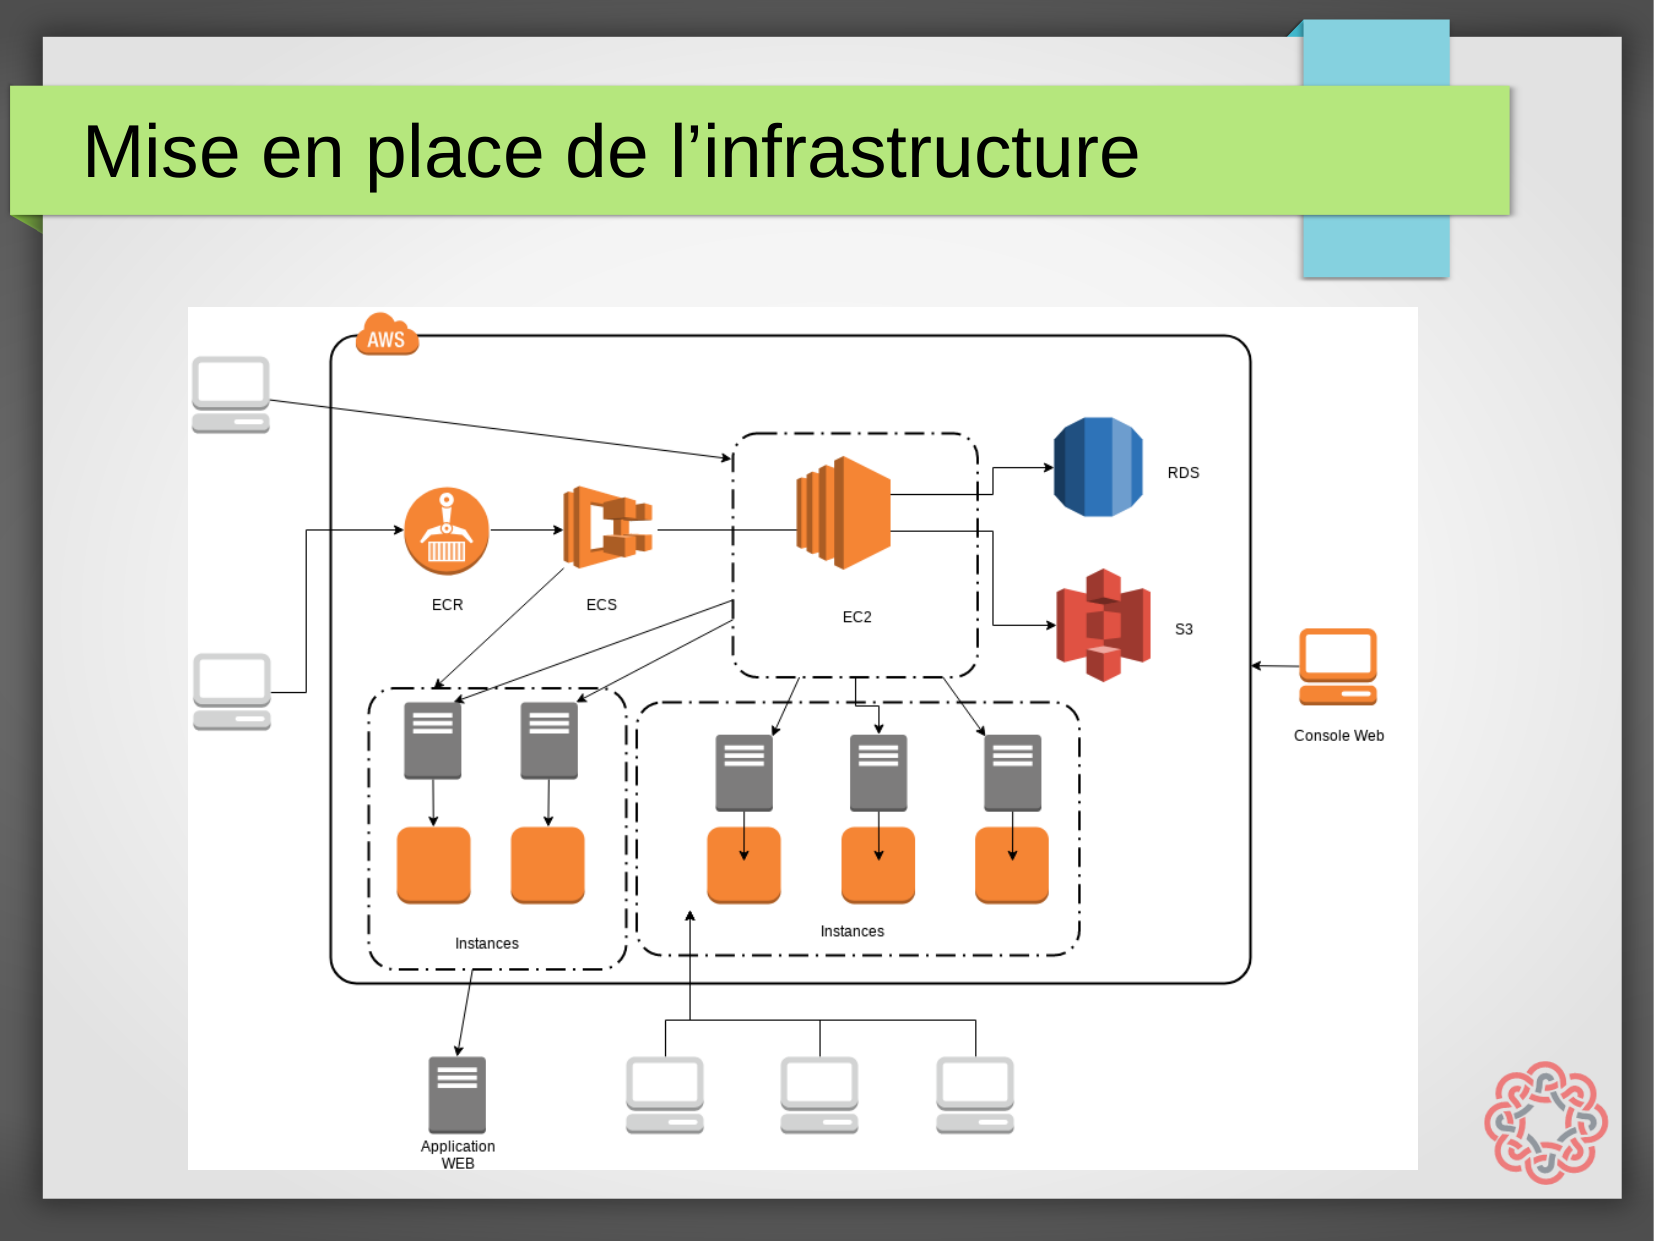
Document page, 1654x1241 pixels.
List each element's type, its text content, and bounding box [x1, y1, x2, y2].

picture [0, 0, 1654, 1241]
title Mise en place de l’infrastructure [82, 94, 1262, 211]
